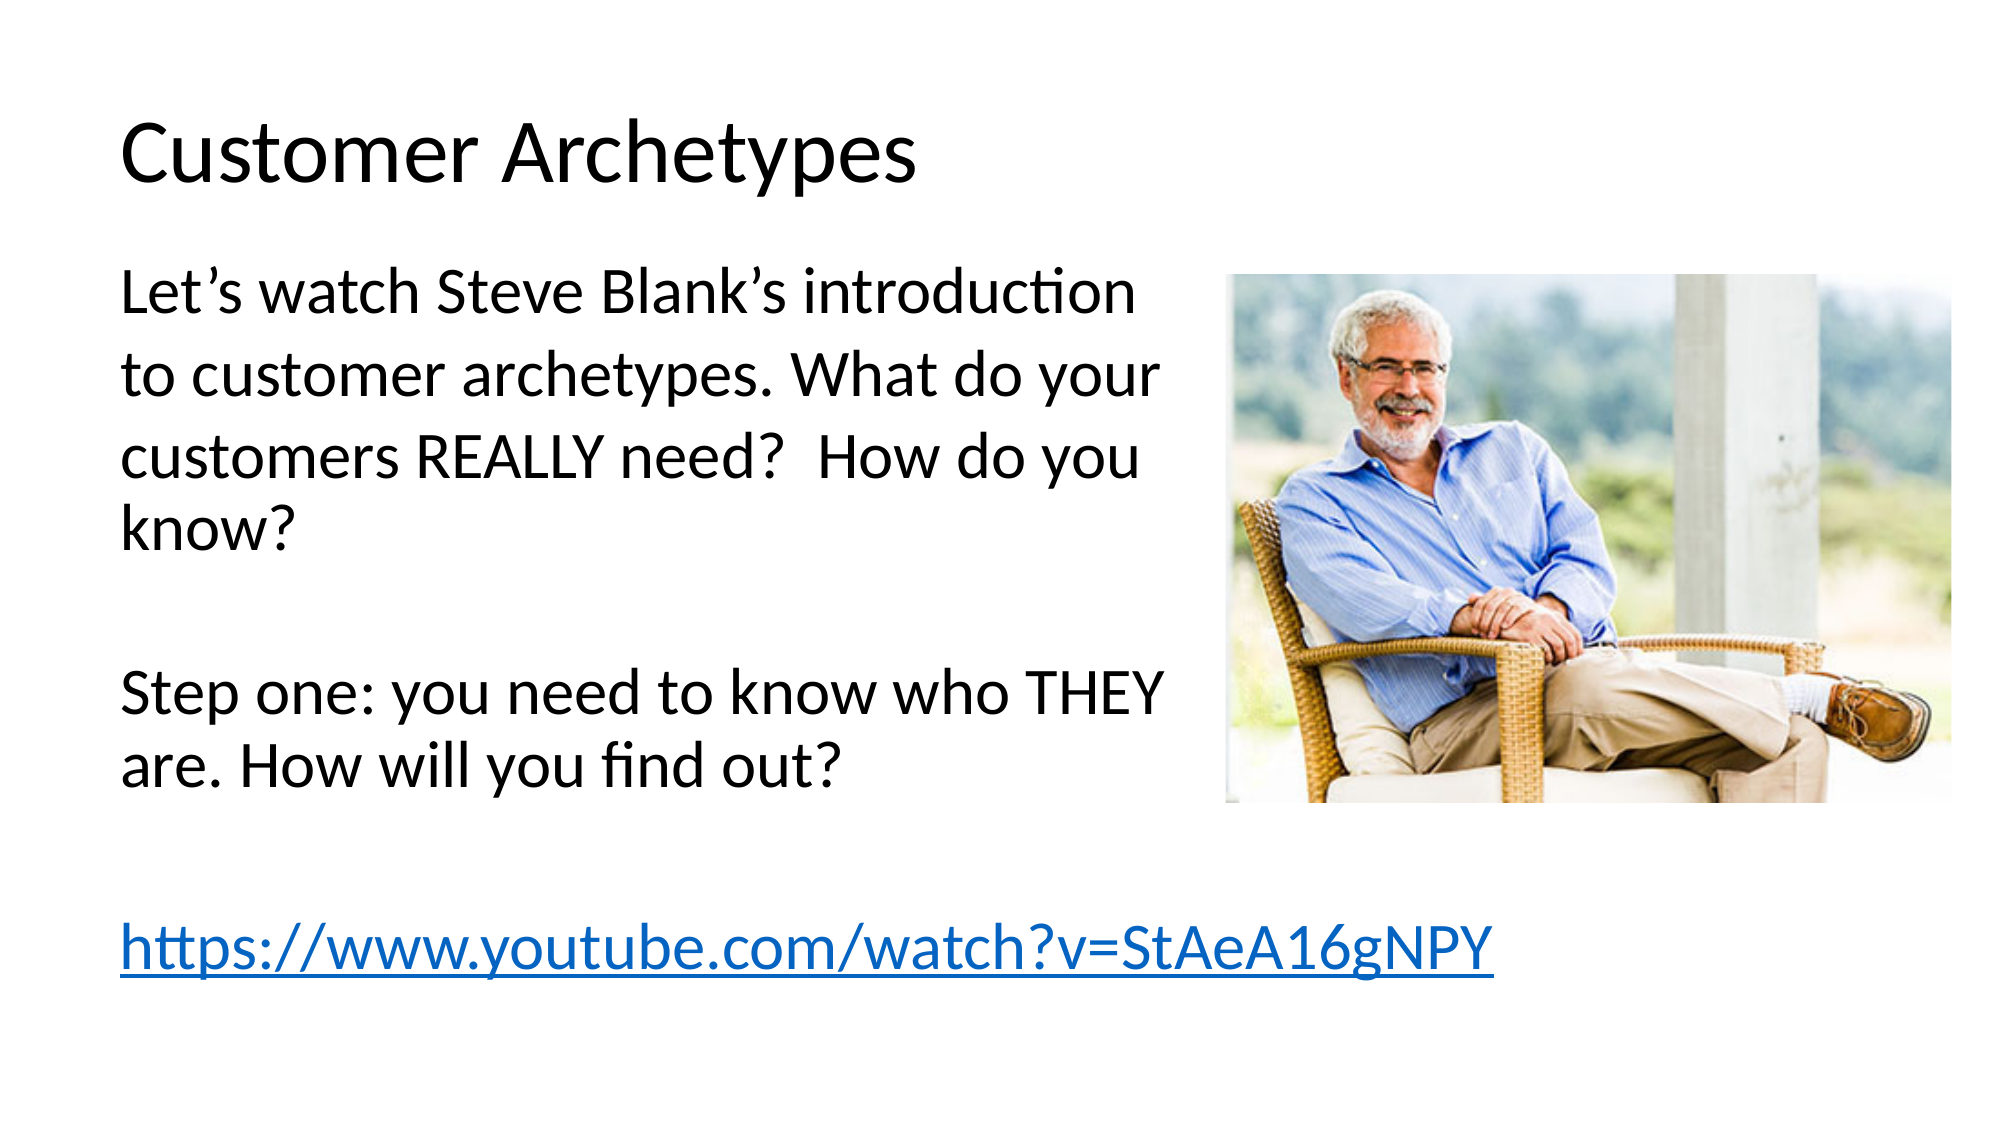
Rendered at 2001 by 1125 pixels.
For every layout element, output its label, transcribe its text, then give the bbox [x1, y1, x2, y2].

title Customer Archetypes [99, 45, 1900, 223]
list https://www.youtube.com/watch?v=StAeA16gNPY [99, 892, 2000, 1094]
list Let’s watch Steve Blank’s introduction to customer archetypes. What do your customers REALLY need? How do you know? Step one: you need to know who THEY are. How will you find out? [99, 236, 1226, 766]
picture [1225, 274, 1952, 803]
